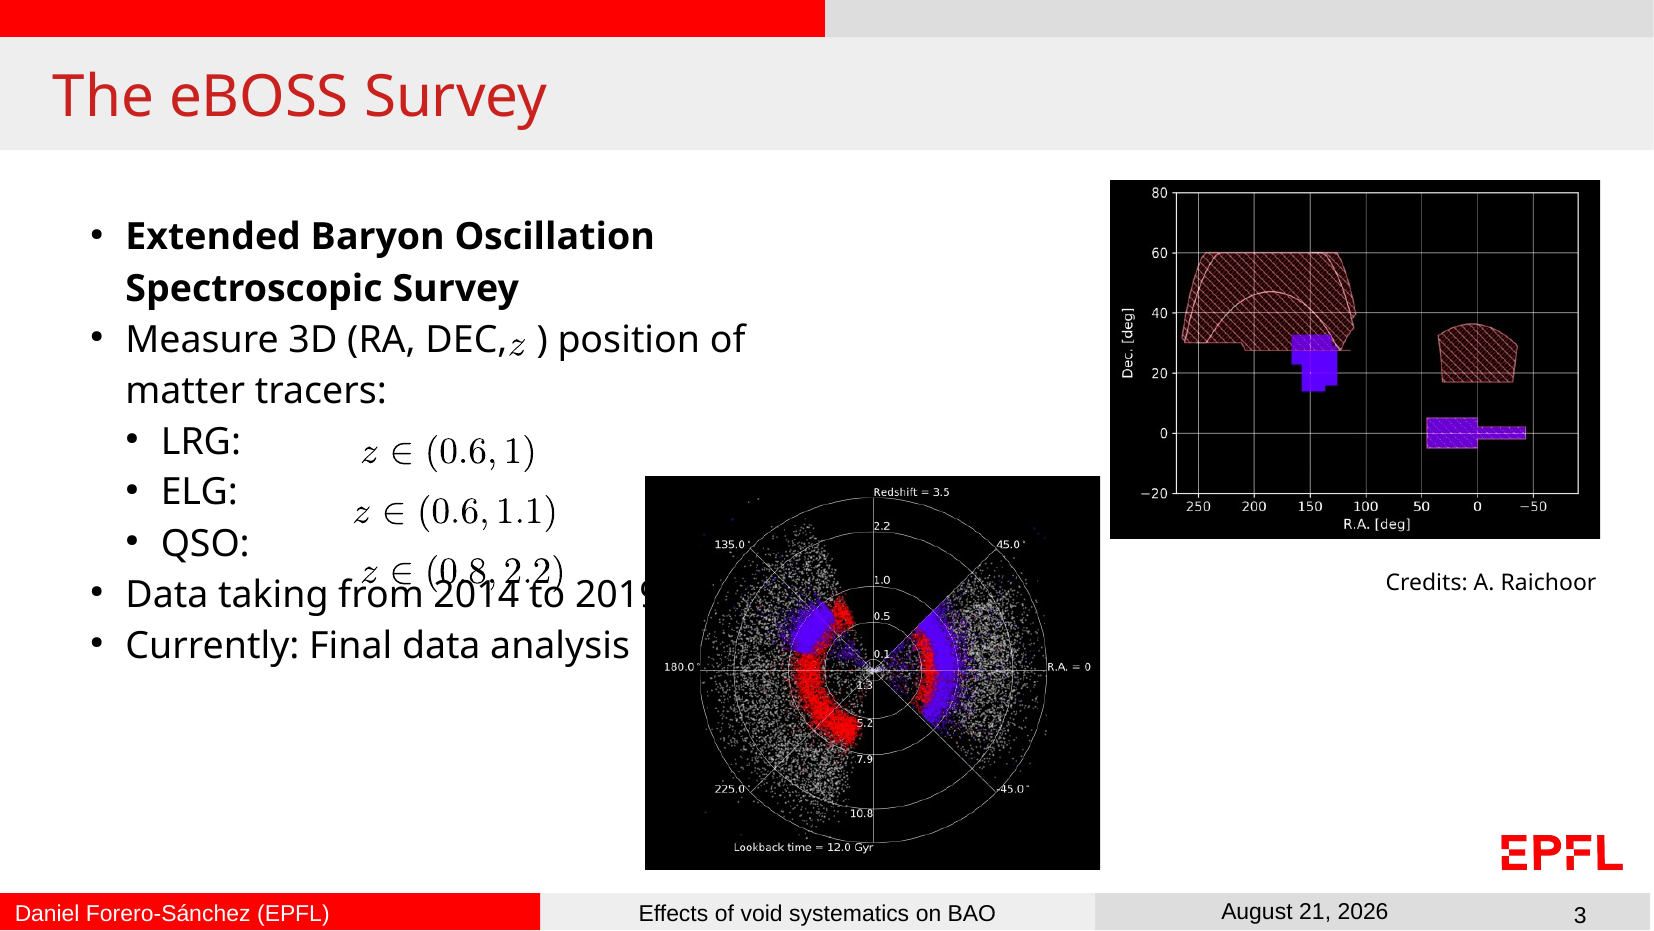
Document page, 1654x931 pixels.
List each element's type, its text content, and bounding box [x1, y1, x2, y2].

picture [352, 495, 555, 533]
picture [1109, 180, 1601, 539]
picture [507, 339, 526, 356]
picture [360, 435, 534, 473]
picture [1487, 820, 1638, 885]
text_box Credits: A. Raichoor [1370, 558, 1654, 607]
picture [360, 555, 562, 593]
picture [645, 476, 1101, 871]
title The eBOSS Survey [52, 37, 1066, 151]
subtitle Extended Baryon Oscillation Spectroscopic Survey Measure 3D (RA, DEC, ) position of matter tracers: LRG: ELG: QSO: Data taking from 2014 to 2019 Currently: Final data analysis [90, 210, 781, 826]
